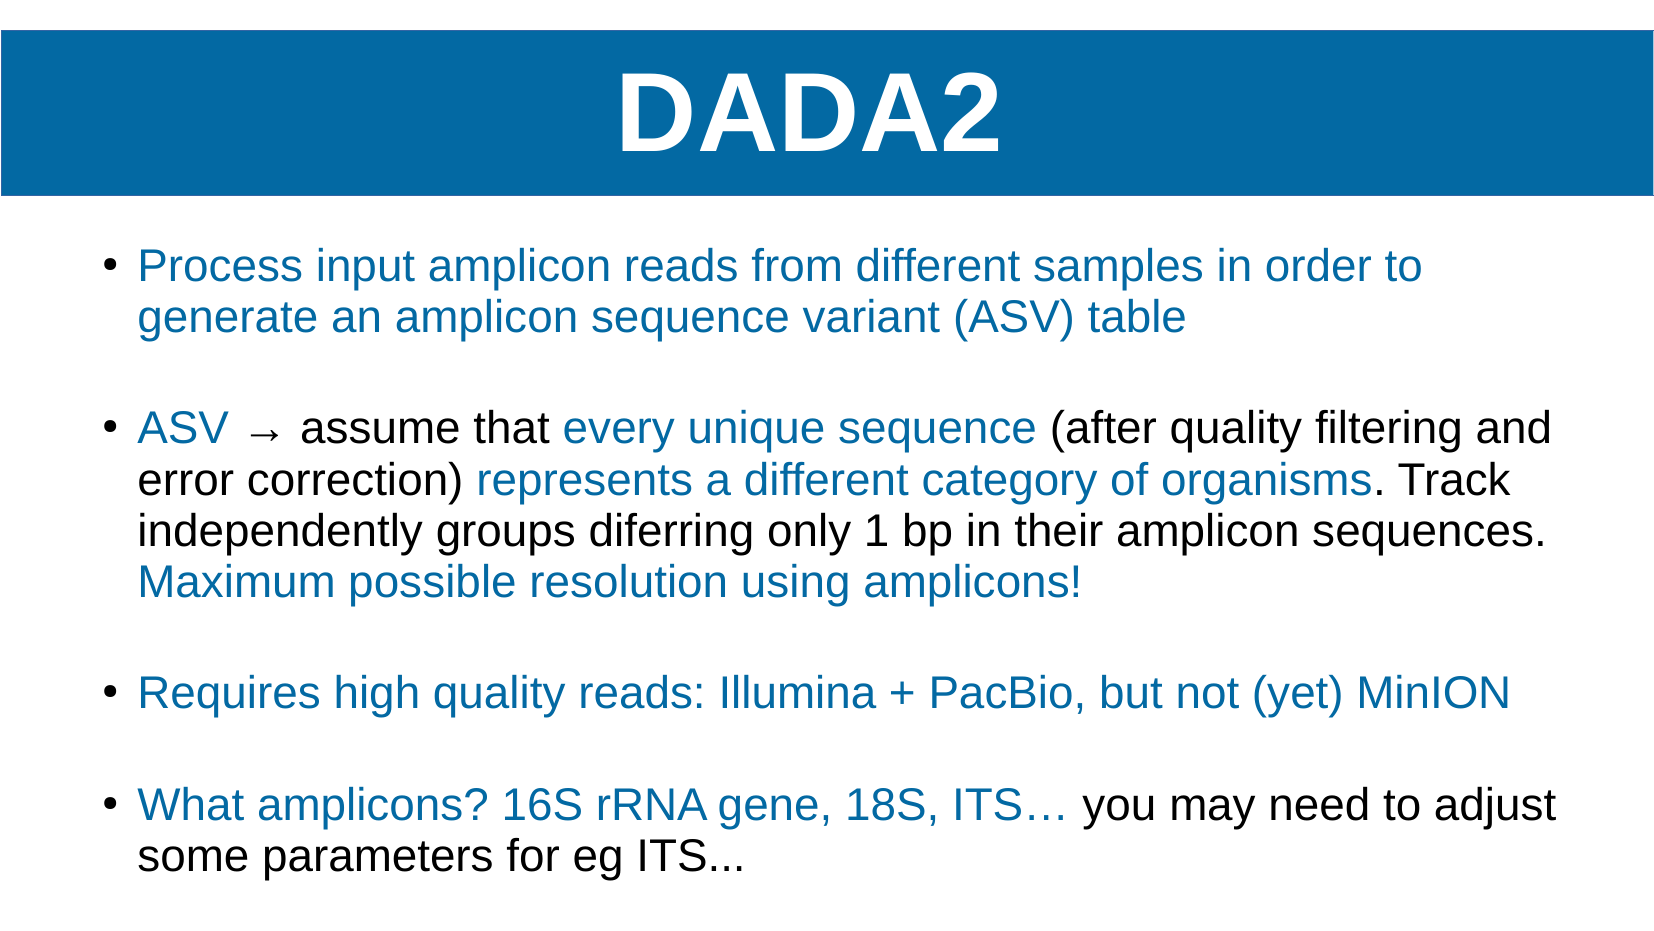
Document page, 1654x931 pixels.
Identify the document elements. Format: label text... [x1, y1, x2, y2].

text_box Process input amplicon reads from different samples in order to generate an amplicon sequence variant (ASV) table ASV → assume that every unique sequence (after quality filtering and error correction) represents a different category of organisms. Track independently groups diferring only 1 bp in their amplicon sequences. Maximum possible resolution using amplicons! Requires high quality reads: Illumina + PacBio, but not (yet) MinION What amplicons? 16S rRNA gene, 18S, ITS… you may need to adjust some parameters for eg ITS... [87, 232, 1573, 889]
text_box DADA2 [395, 42, 1224, 183]
text_box [1, 30, 1654, 196]
